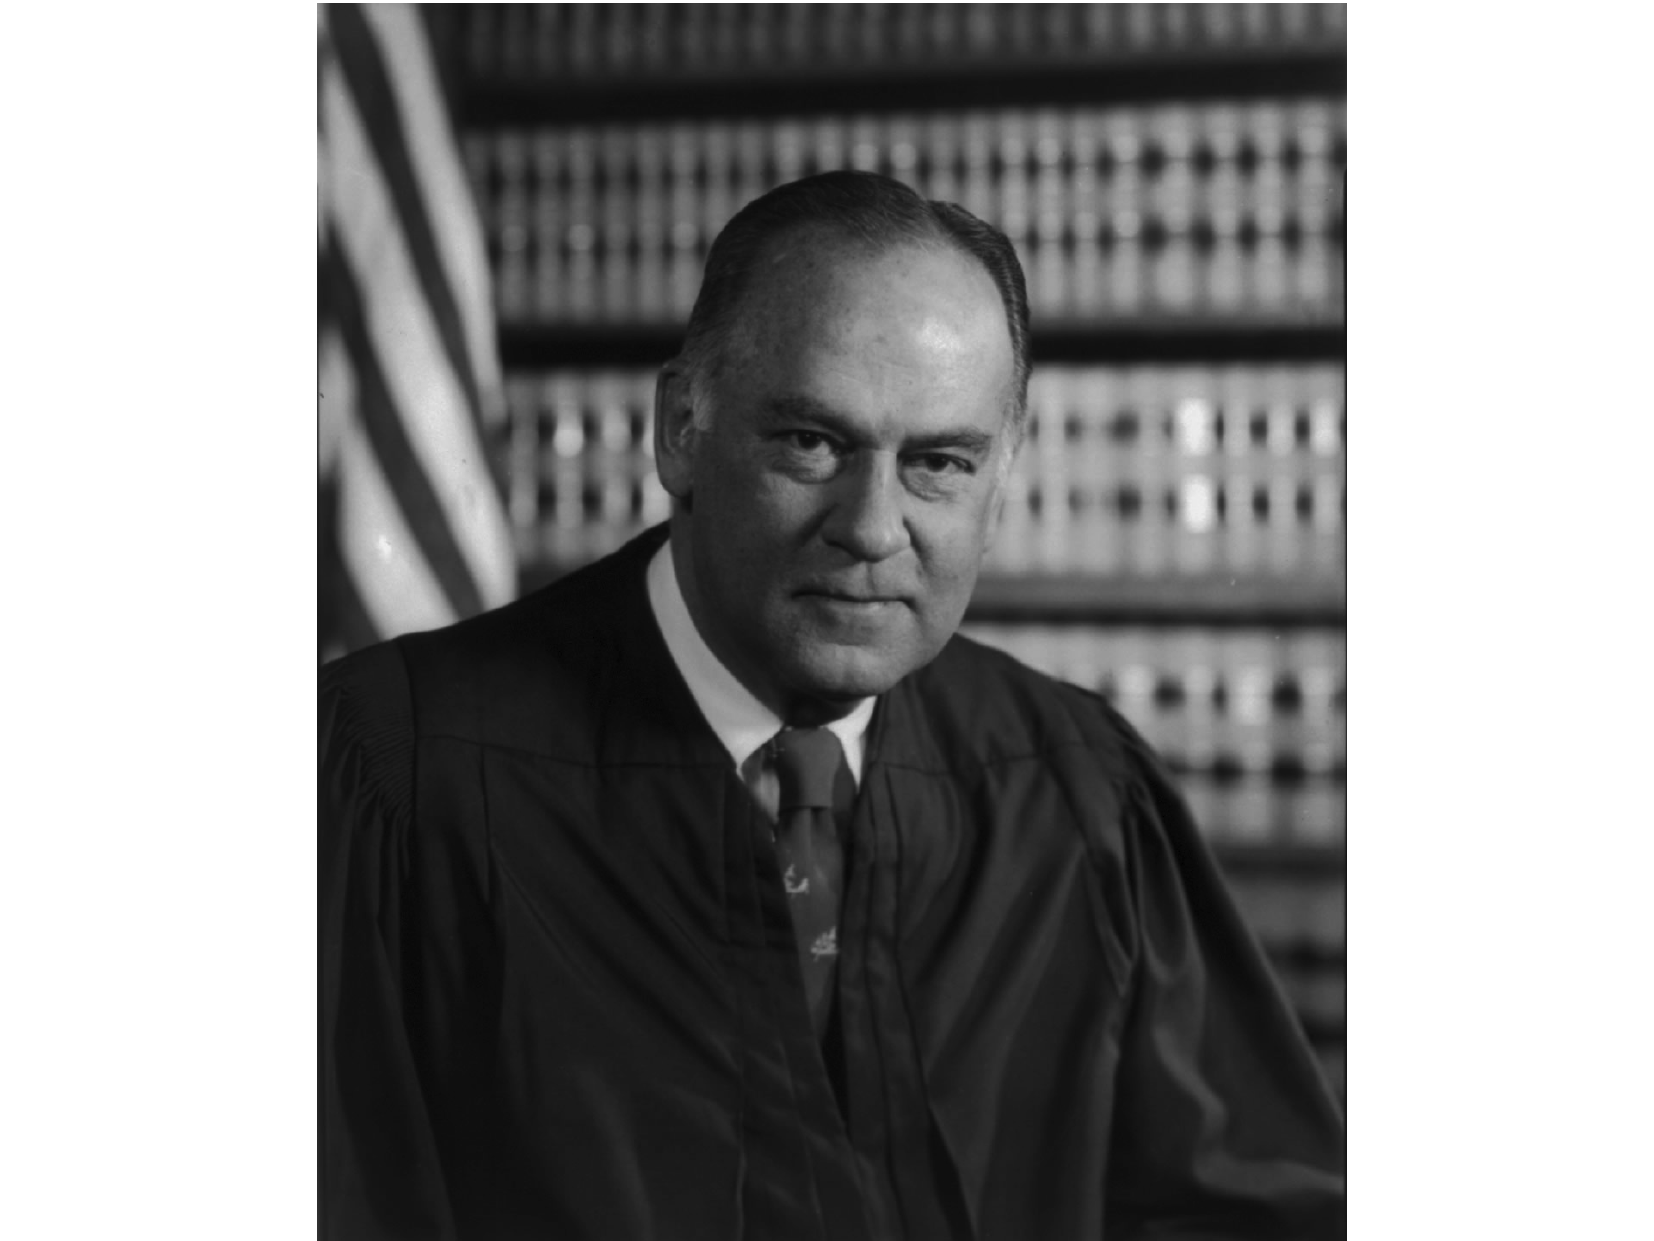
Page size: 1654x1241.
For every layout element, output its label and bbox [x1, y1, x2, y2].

picture [317, 3, 1347, 1241]
